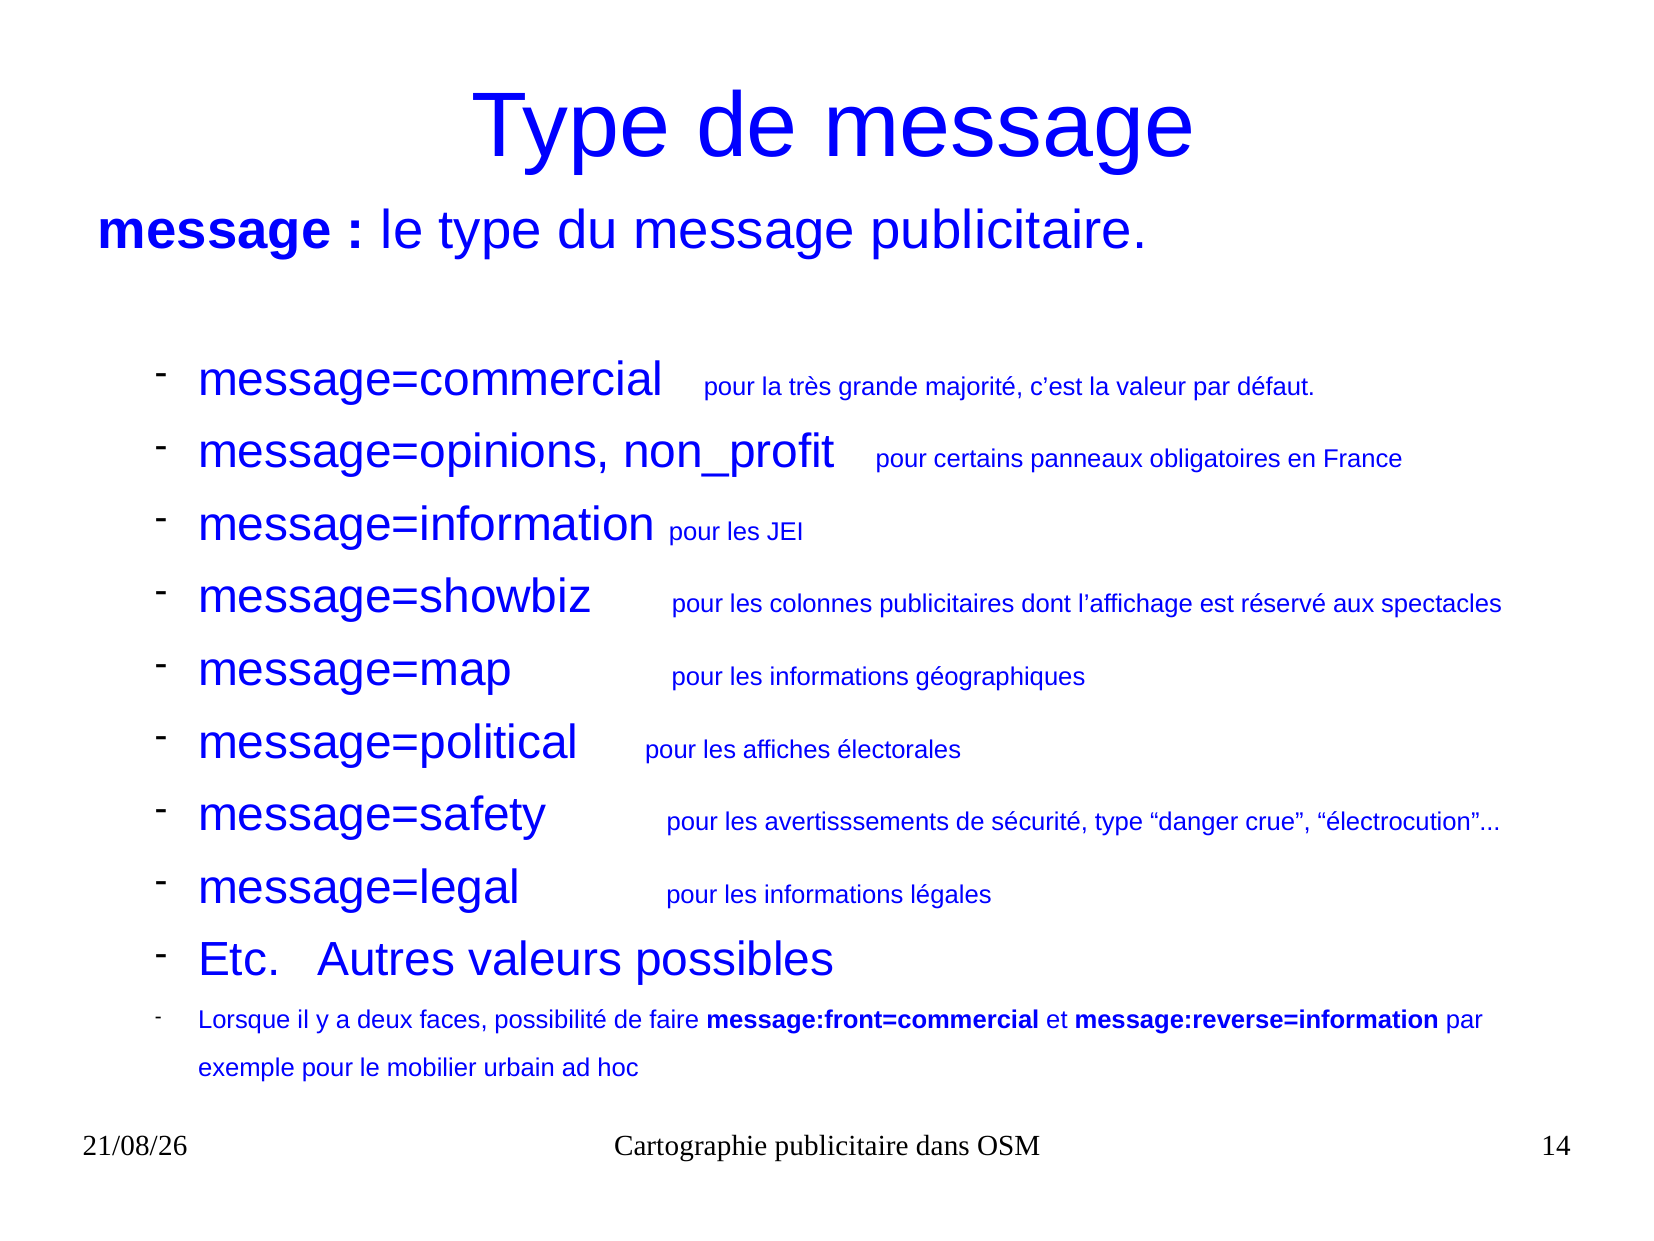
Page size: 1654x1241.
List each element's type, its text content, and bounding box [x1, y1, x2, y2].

list message : le type du message publicitaire. message=commercial pour la très grande majorité, c’est la valeur par défaut. message=opinions, non_profit pour certains panneaux obligatoires en France message=information pour les JEI message=showbiz pour les colonnes publicitaires dont l’affichage est réservé aux spectacles message=map pour les informations géographiques message=political pour les affiches électorales message=safety pour les avertisssements de sécurité, type “danger crue”, “électrocution”... message=legal pour les informations légales Etc. Autres valeurs possibles Lorsque il y a deux faces, possibilité de faire message:front=commercial et message:reverse=information par exemple pour le mobilier urbain ad hoc [82, 195, 1571, 1096]
title Type de message [90, 19, 1579, 225]
